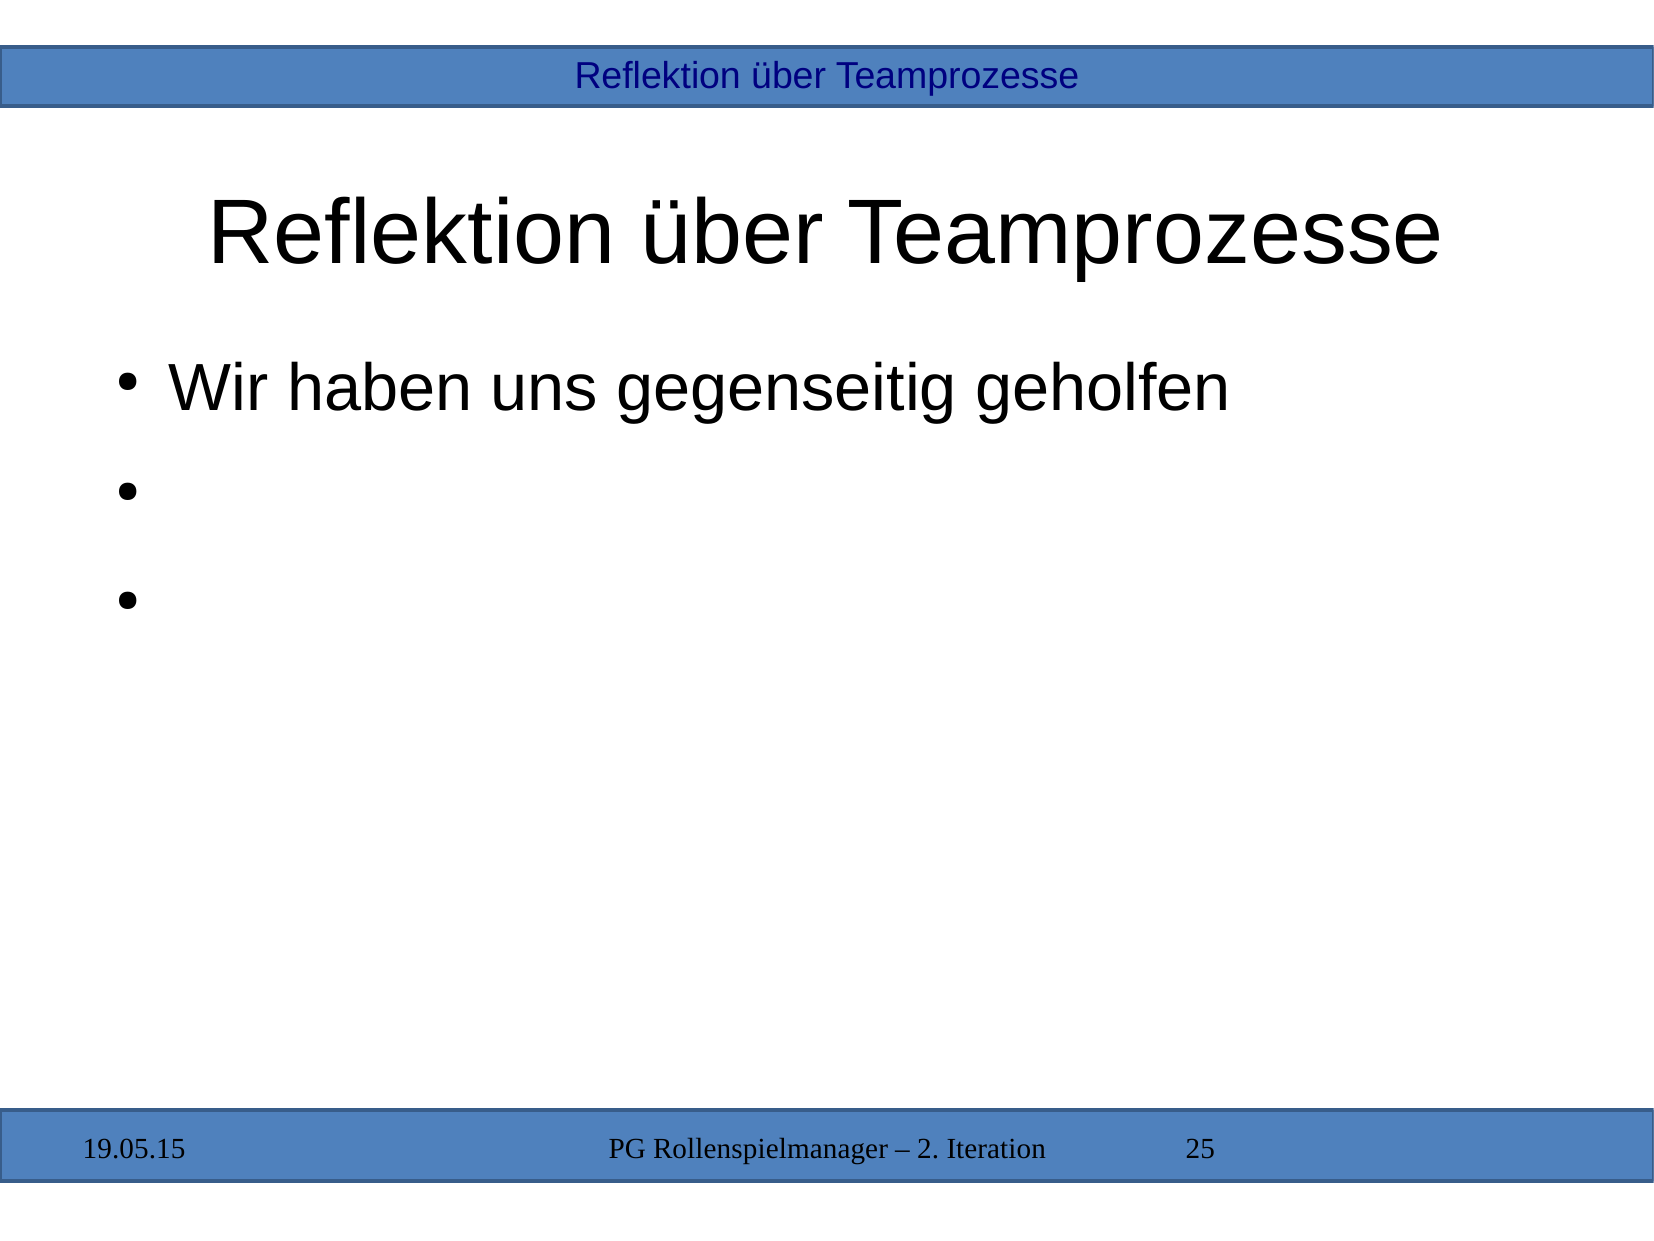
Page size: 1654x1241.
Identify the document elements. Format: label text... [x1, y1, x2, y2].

text_box 19.05.15 [82, 1129, 468, 1216]
text_box PG Rollenspielmanager – 2. Iteration [565, 1129, 1090, 1216]
text_box Reflektion über Teamprozesse [0, 47, 1654, 105]
title Reflektion über Teamprozesse [82, 123, 1571, 331]
list Wir haben uns gegenseitig geholfen [80, 343, 1536, 1063]
text_box [1185, 1129, 1571, 1216]
